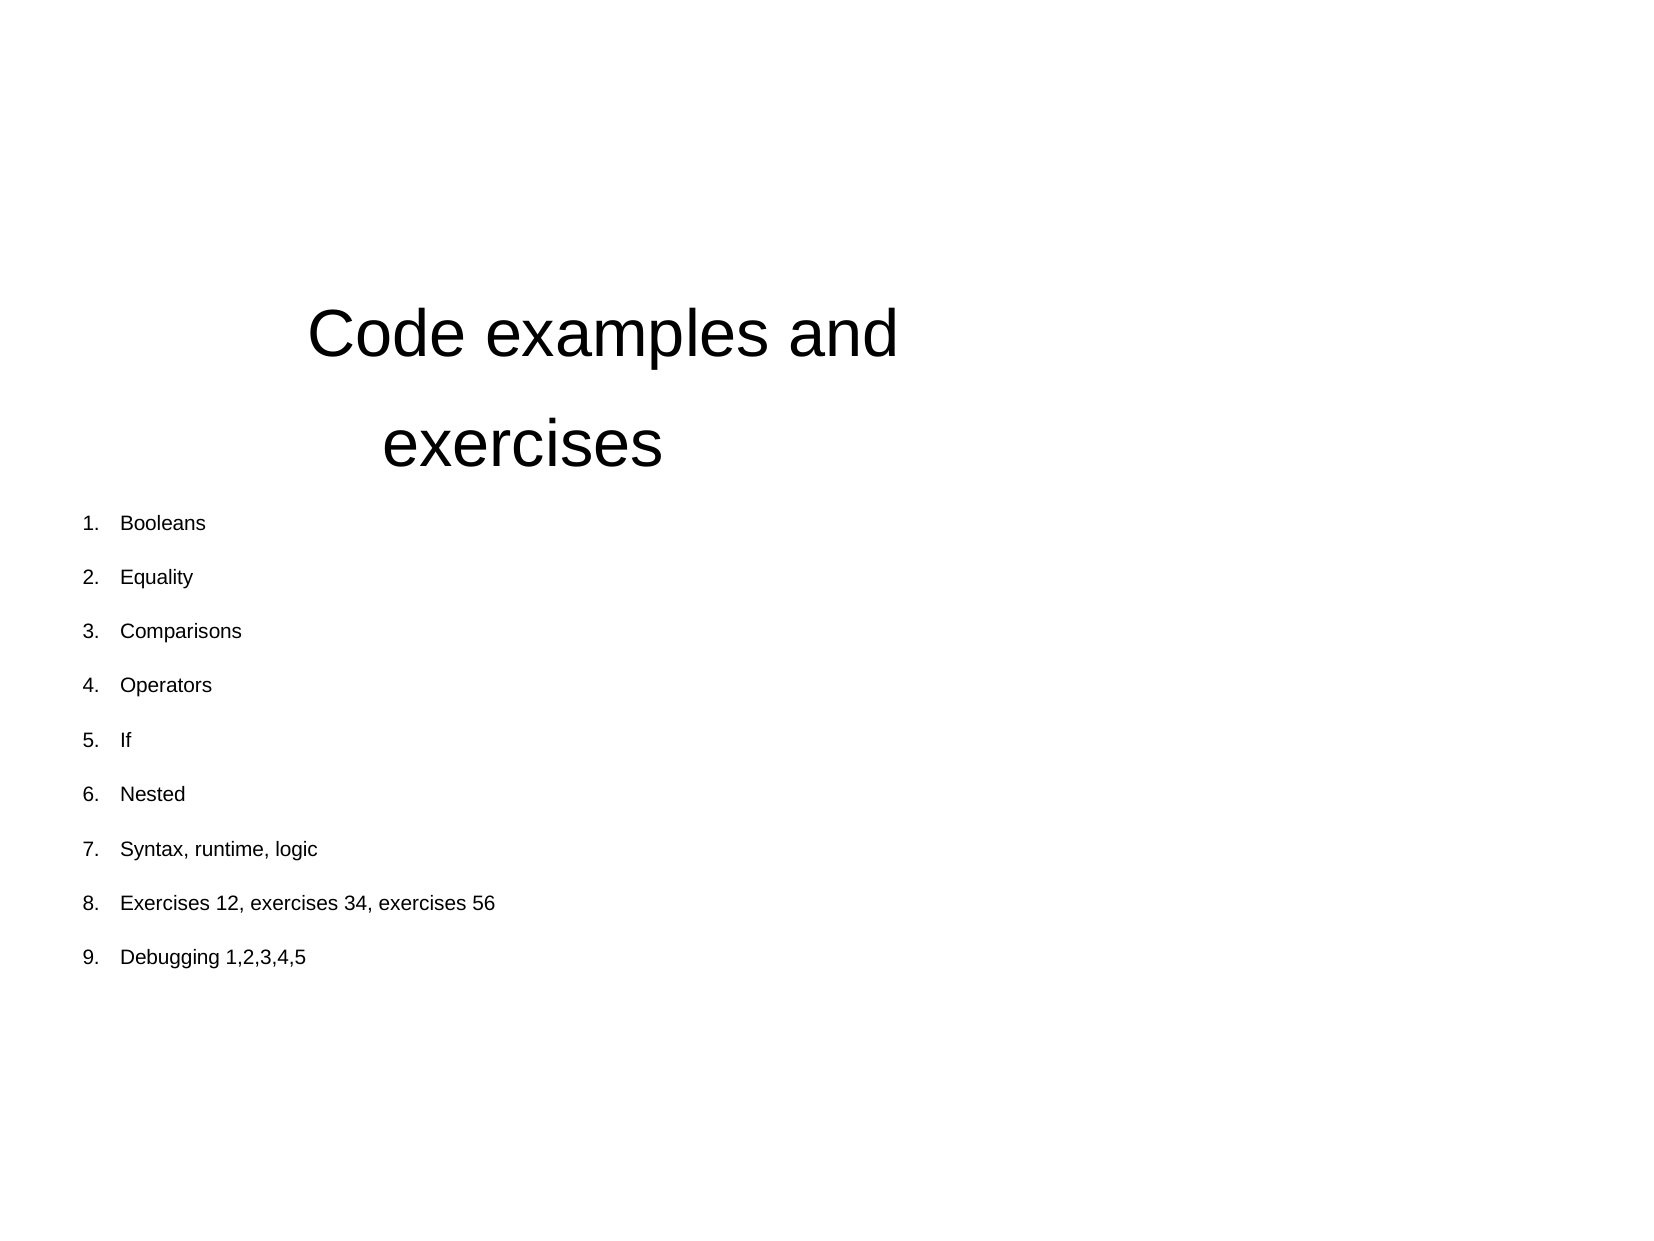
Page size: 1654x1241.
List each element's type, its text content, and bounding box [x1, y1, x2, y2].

list Code examples and exercises Booleans Equality Comparisons Operators If Nested Syntax, runtime, logic Exercises 12, exercises 34, exercises 56 Debugging 1,2,3,4,5 [82, 290, 1571, 1010]
